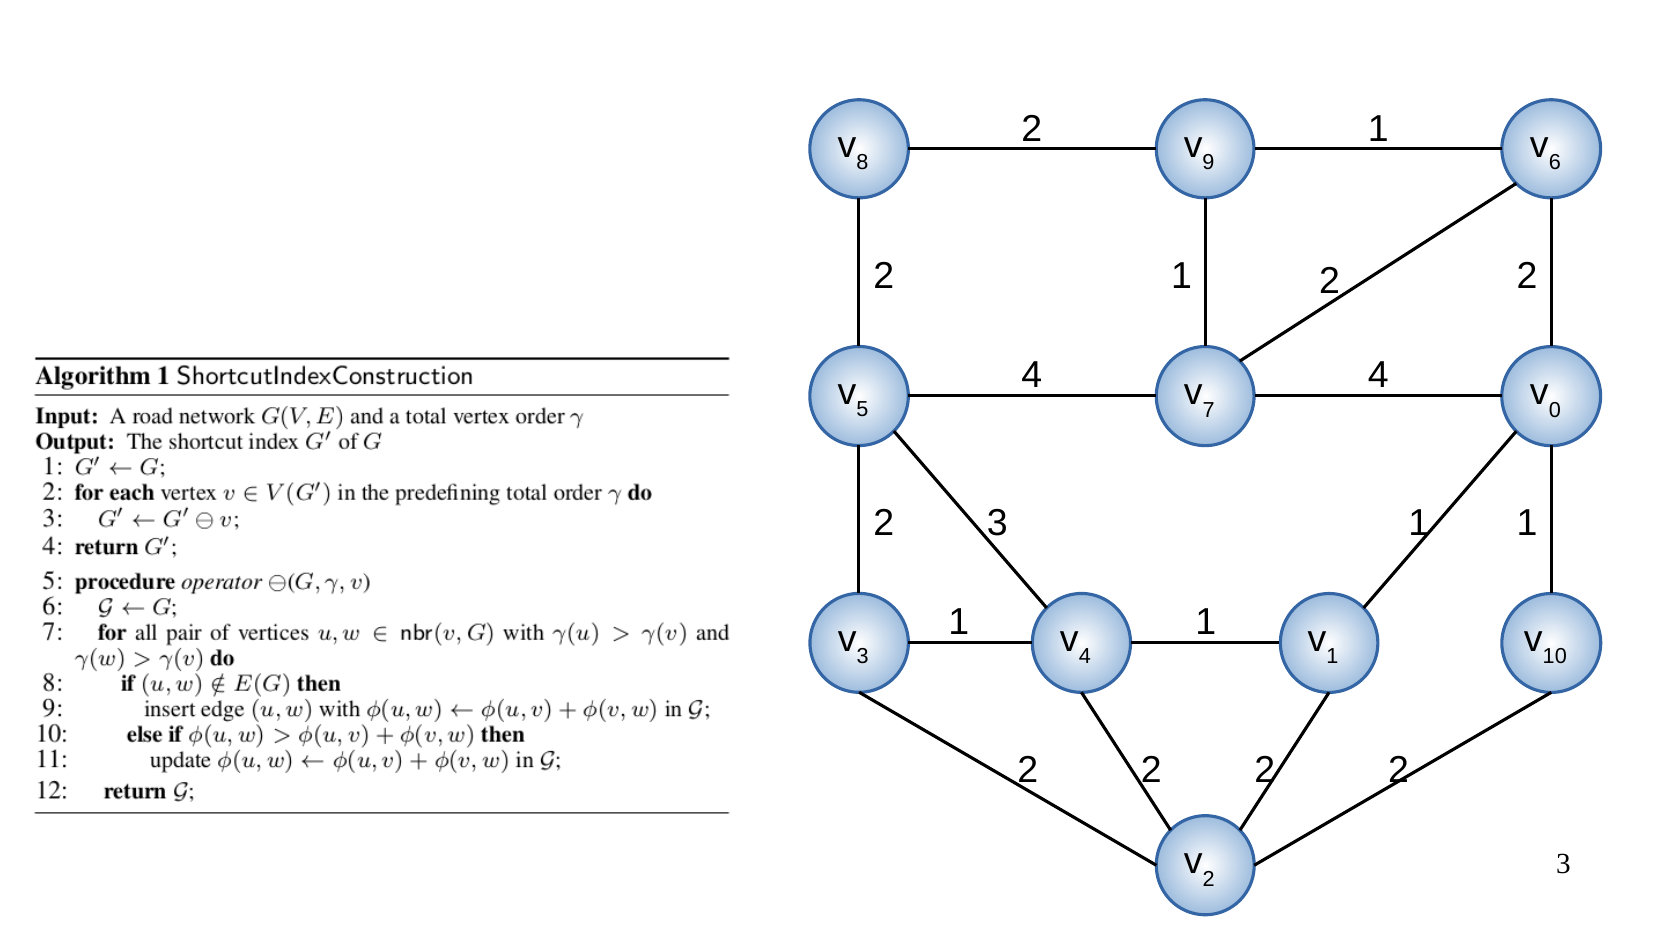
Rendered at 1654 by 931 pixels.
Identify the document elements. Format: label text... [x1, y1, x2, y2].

text_box v10 [1501, 593, 1601, 693]
text_box 2 [1239, 740, 1290, 803]
text_box 2 [858, 494, 909, 557]
text_box 2 [1304, 251, 1354, 314]
text_box 1 [1156, 247, 1206, 310]
text_box 2 [1501, 247, 1552, 310]
text_box 1 [1393, 494, 1443, 557]
text_box v4 [1032, 593, 1131, 693]
text_box 4 [1353, 346, 1404, 409]
text_box 2 [1006, 99, 1058, 161]
text_box 2 [1373, 740, 1423, 803]
text_box v1 [1280, 593, 1378, 693]
text_box v5 [809, 346, 909, 446]
text_box 1 [1501, 494, 1552, 557]
text_box 1 [1180, 593, 1230, 656]
text_box 2 [858, 247, 909, 310]
picture [32, 354, 733, 817]
text_box 4 [1006, 346, 1058, 409]
text_box v9 [1156, 99, 1254, 198]
text_box 2 [1002, 740, 1052, 803]
text_box v6 [1501, 99, 1601, 198]
text_box 2 [1126, 740, 1175, 803]
text_box v0 [1501, 346, 1601, 446]
text_box v7 [1156, 346, 1255, 446]
text_box 1 [933, 593, 983, 656]
text_box 3 [972, 494, 1023, 557]
text_box v3 [809, 593, 909, 693]
text_box v8 [809, 99, 909, 198]
text_box 1 [1353, 99, 1404, 161]
text_box v2 [1156, 815, 1255, 915]
